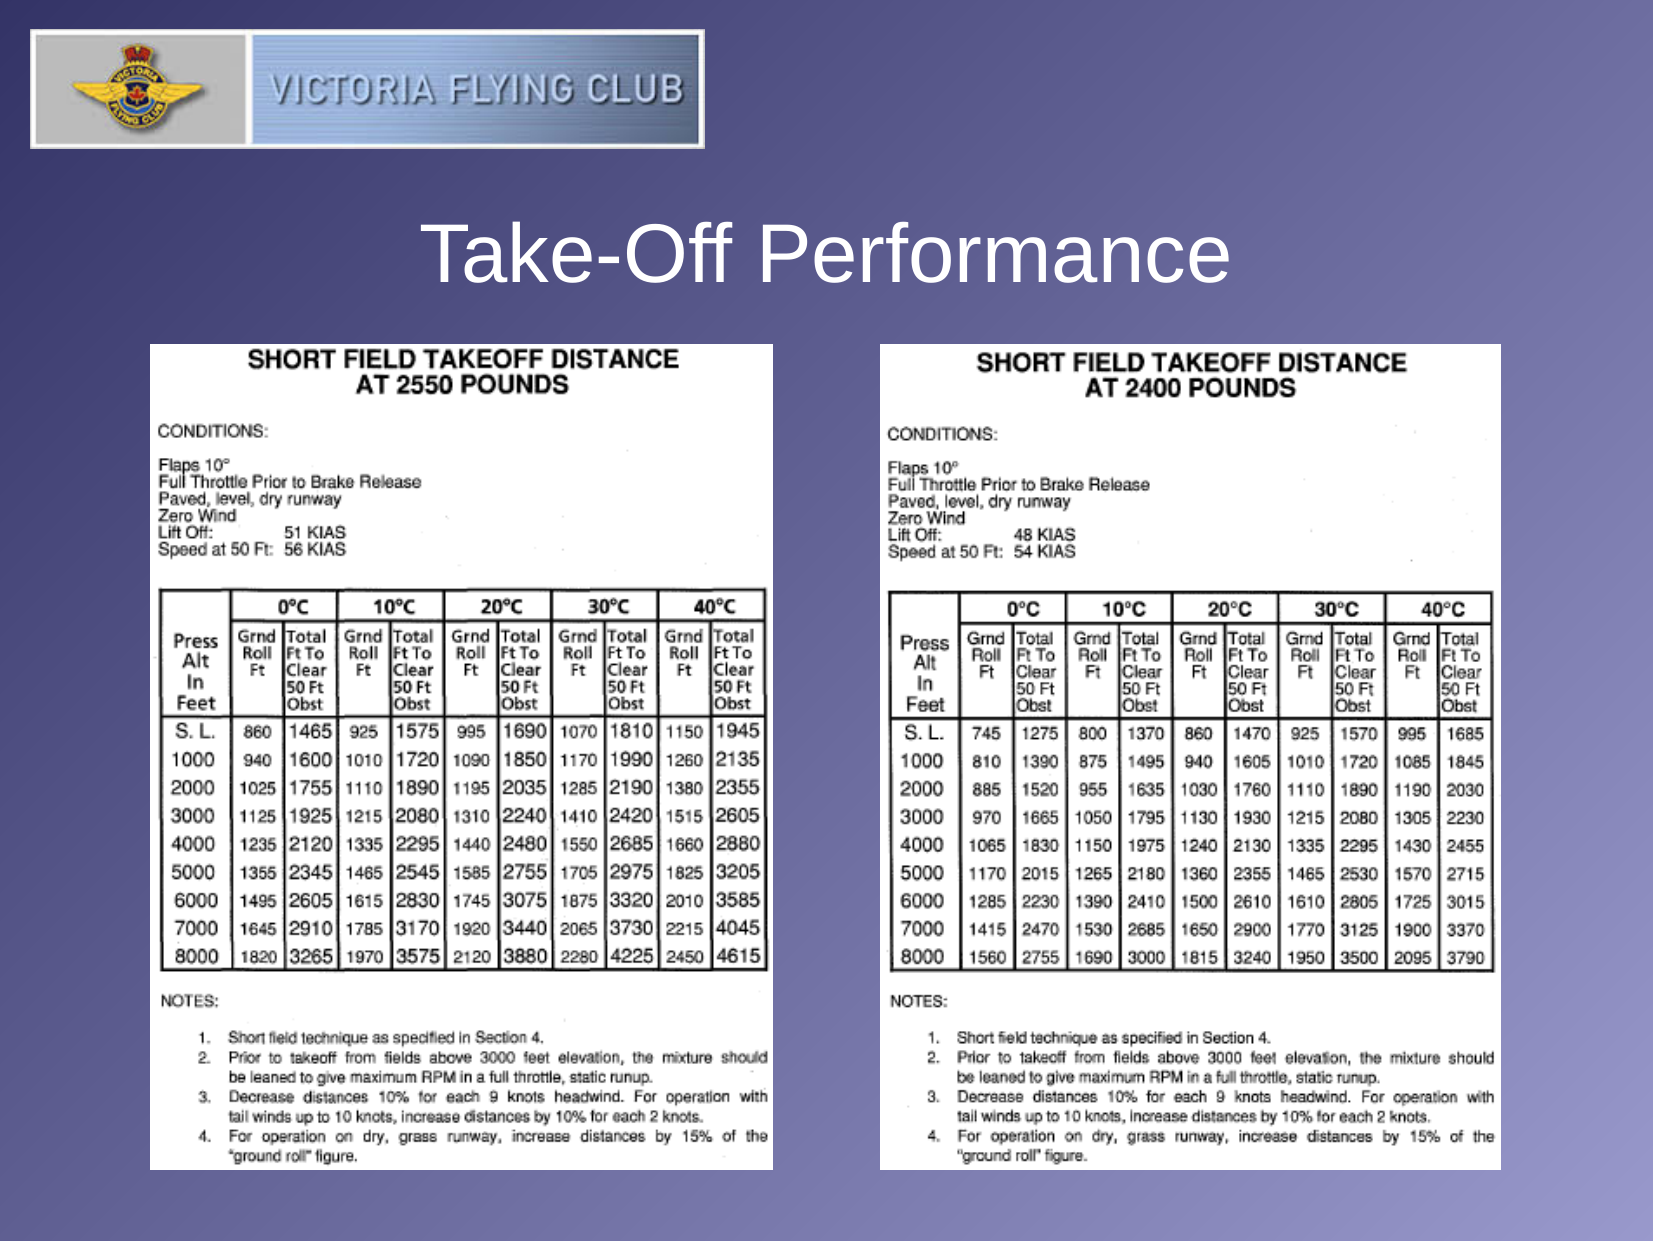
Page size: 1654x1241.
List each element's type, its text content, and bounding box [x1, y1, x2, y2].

picture [150, 344, 773, 1171]
title Take-Off Performance [82, 150, 1571, 358]
picture [30, 29, 705, 149]
picture [880, 344, 1501, 1171]
